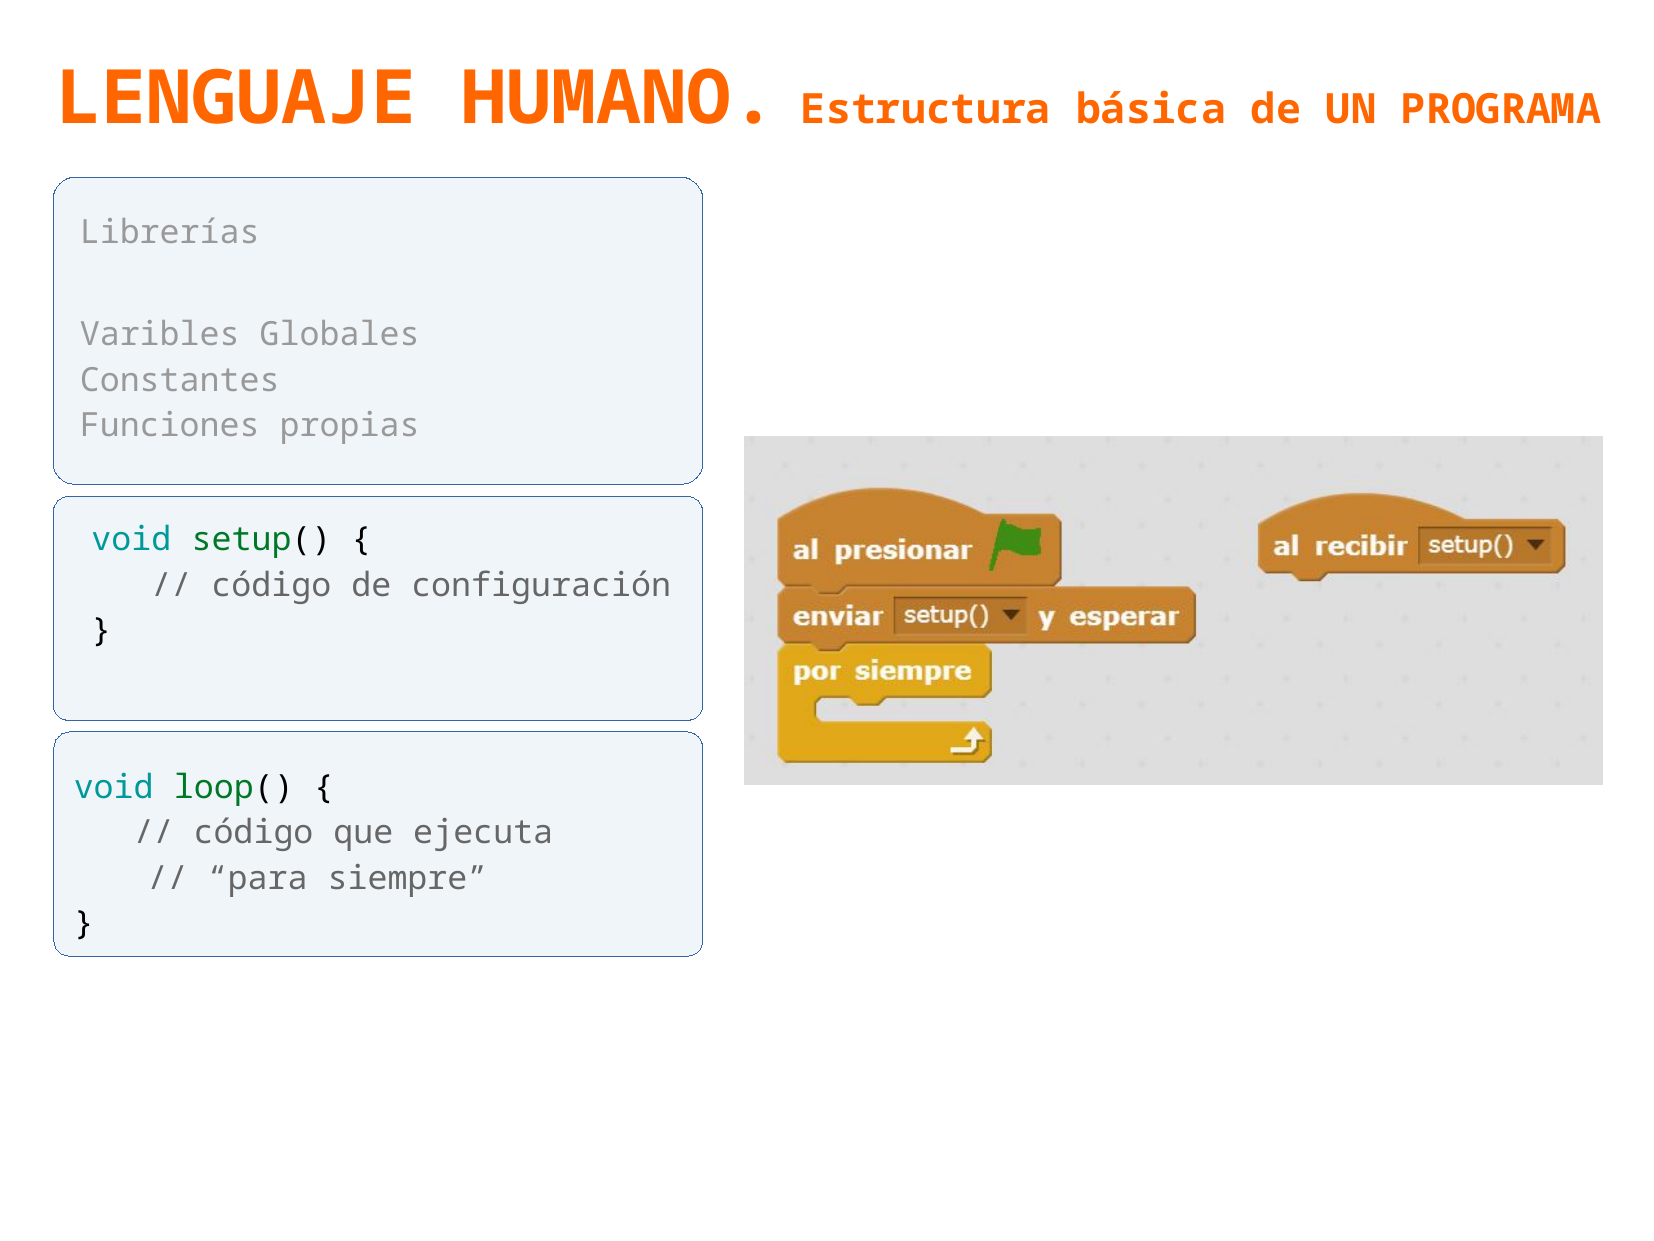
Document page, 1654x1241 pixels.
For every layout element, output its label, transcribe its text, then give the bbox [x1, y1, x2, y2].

picture [744, 436, 1603, 785]
text_box Librerías Varibles Globales Constantes Funciones propias [64, 200, 1046, 459]
text_box [53, 177, 703, 485]
text_box [53, 496, 702, 721]
text_box void loop() { // código que ejecuta // “para siempre” } [59, 755, 845, 1014]
text_box [53, 731, 703, 952]
text_box void setup() { // código de configuración } [76, 507, 744, 717]
text_box LENGUAJE HUMANO. Estructura básica de UN PROGRAMA [41, 35, 1642, 199]
